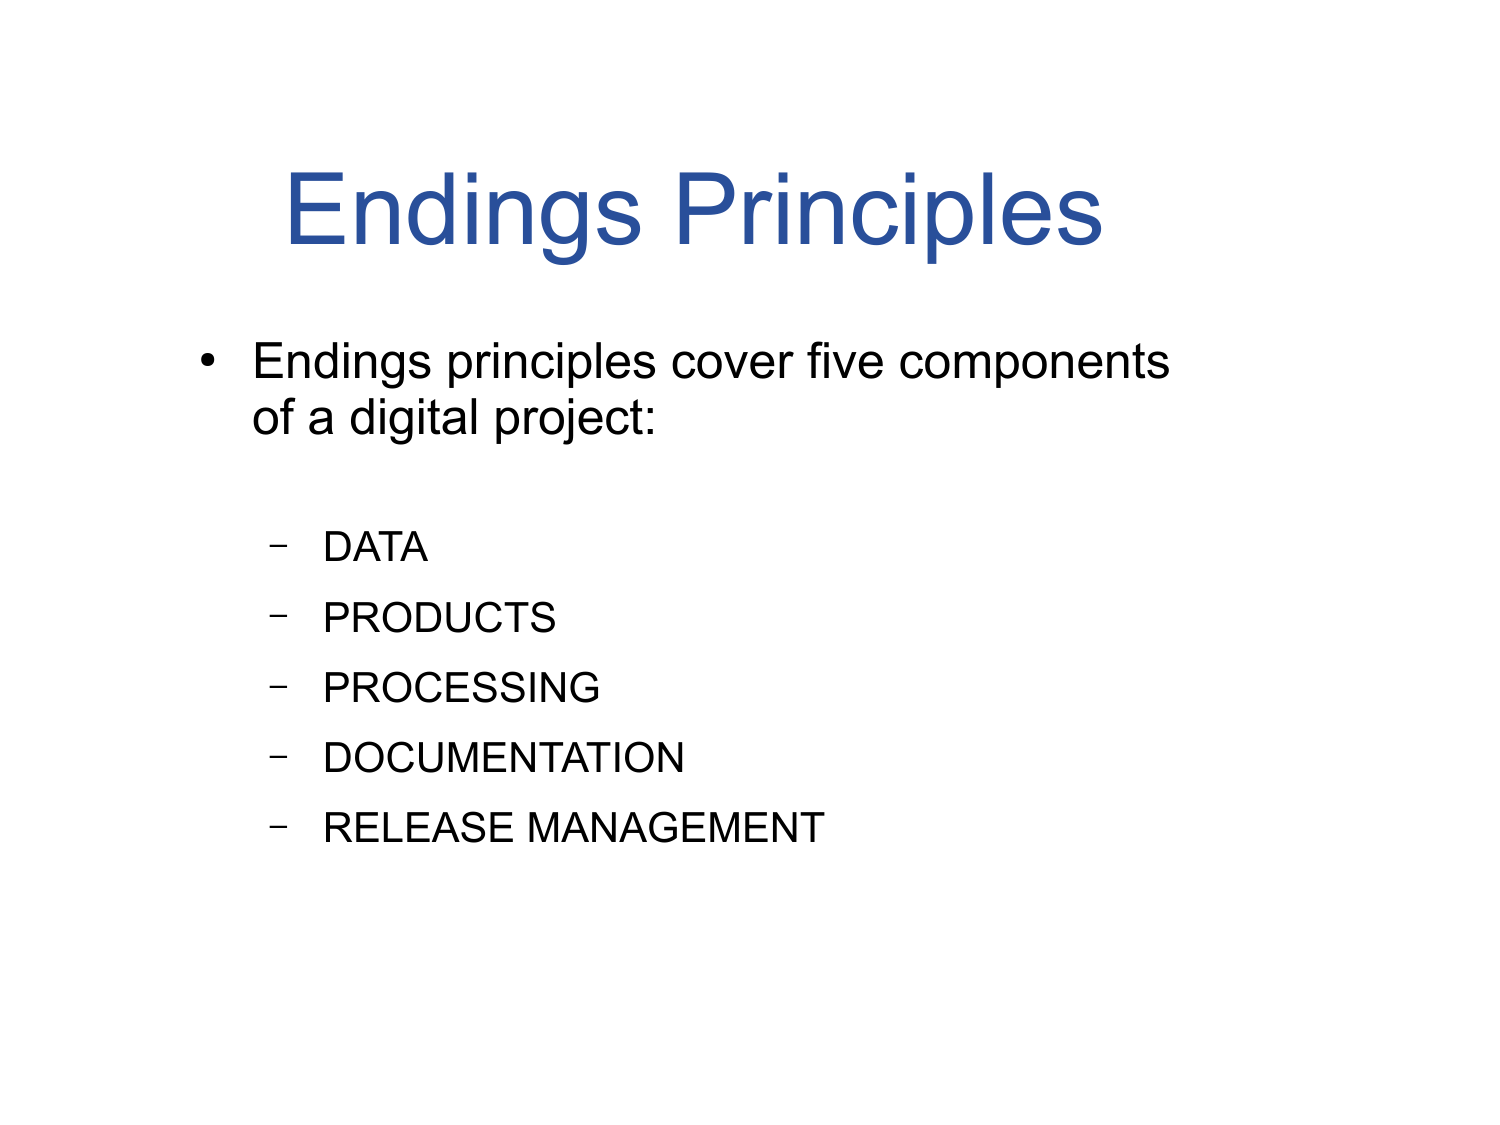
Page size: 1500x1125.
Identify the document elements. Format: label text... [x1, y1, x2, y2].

title Endings Principles [181, 115, 1209, 304]
list Endings principles cover five components of a digital project: DATA PRODUCTS PROCESSING DOCUMENTATION RELEASE MANAGEMENT [181, 333, 1209, 1015]
